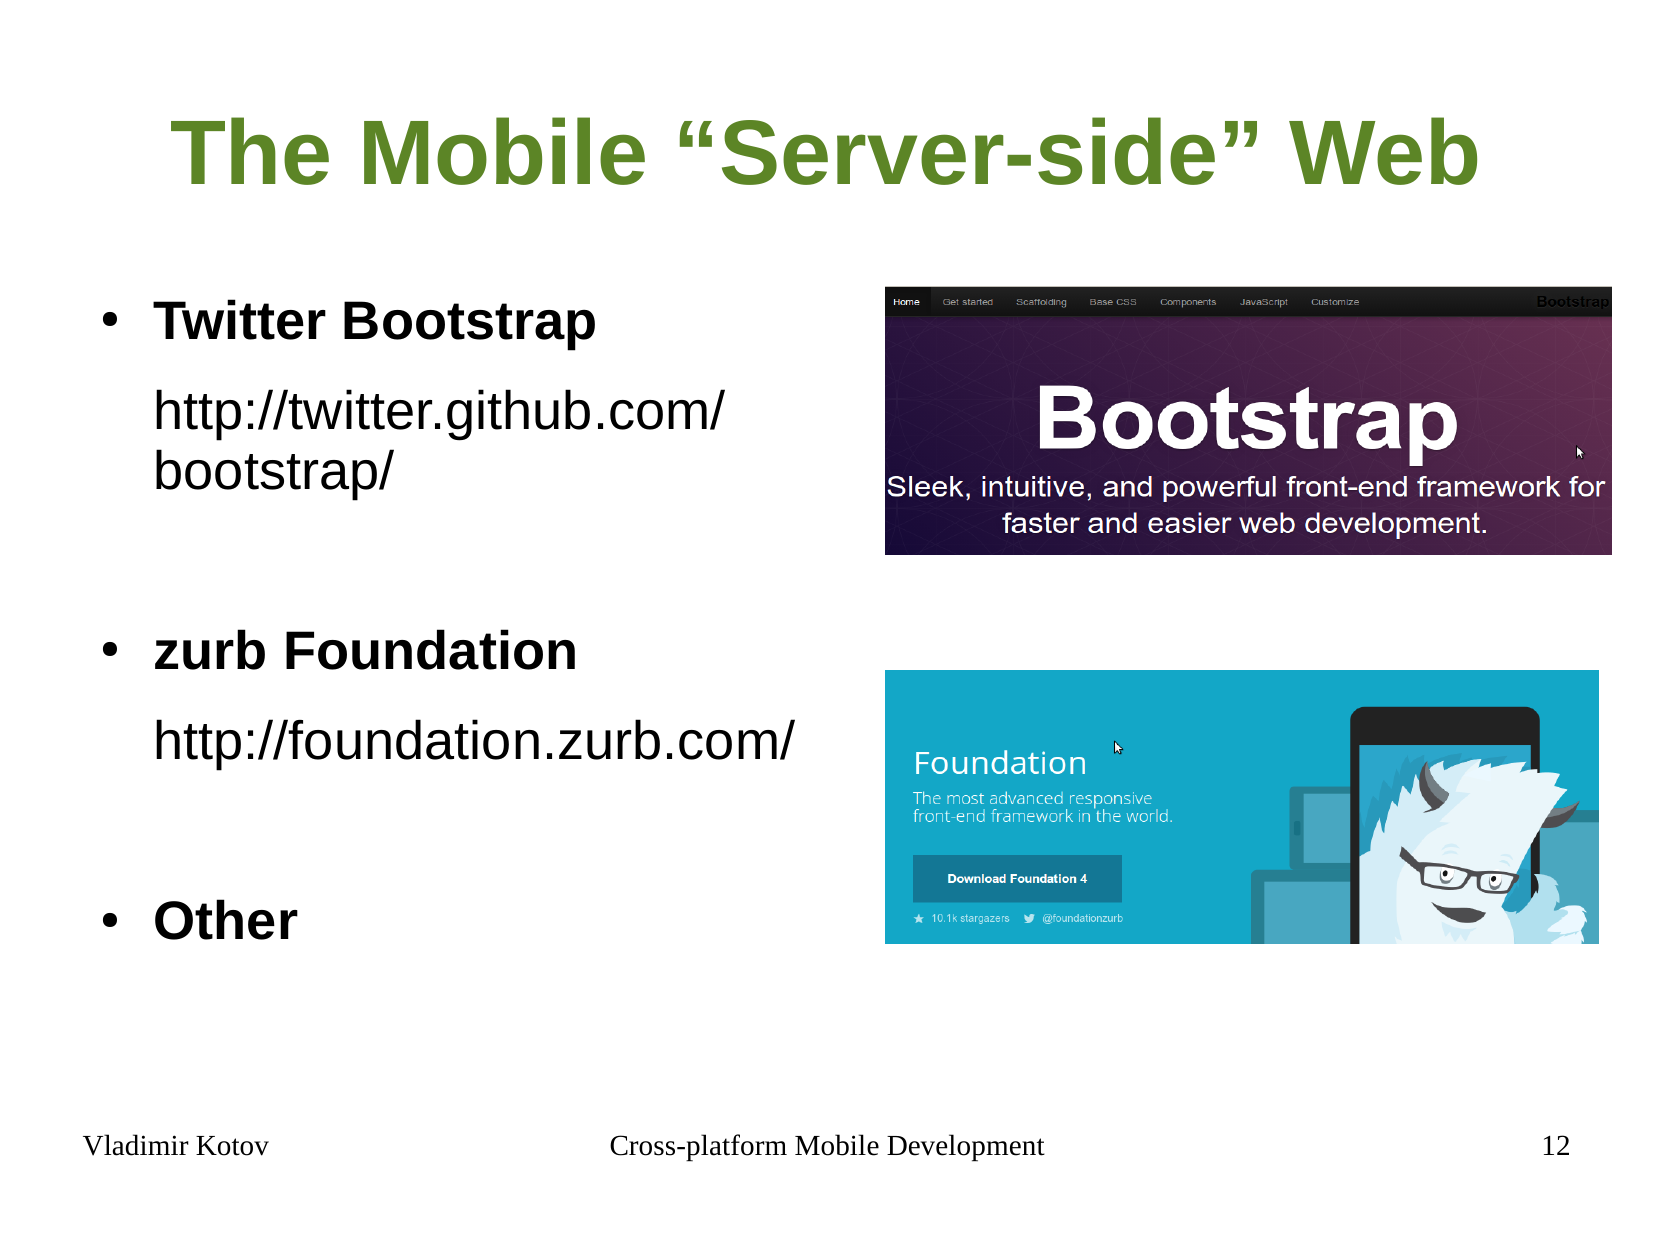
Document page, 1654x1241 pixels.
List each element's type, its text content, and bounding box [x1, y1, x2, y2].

title The Mobile “Server-side” Web [82, 49, 1571, 257]
picture [885, 286, 1612, 555]
list Twitter Bootstrap http://twitter.github.com/bootstrap/ zurb Foundation http://foundation.zurb.com/ Other [82, 290, 809, 1109]
picture [885, 670, 1599, 944]
